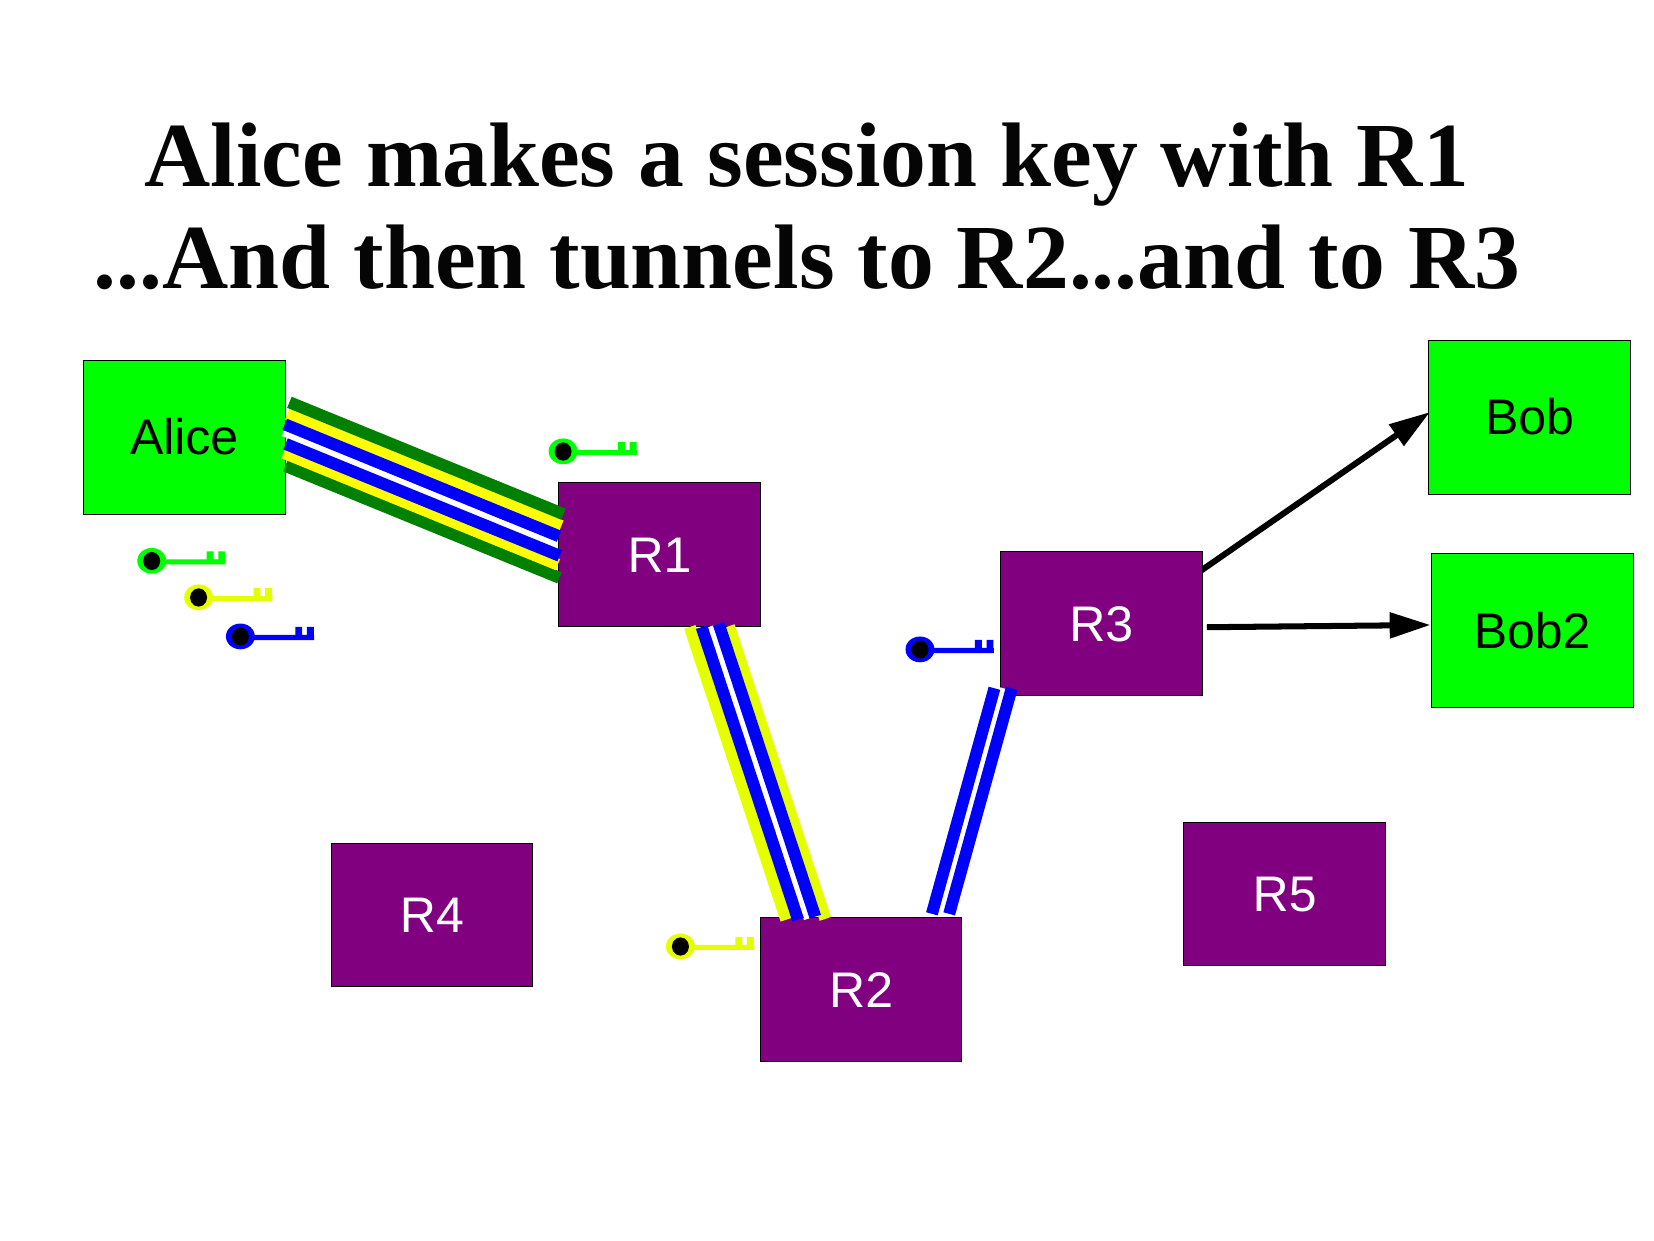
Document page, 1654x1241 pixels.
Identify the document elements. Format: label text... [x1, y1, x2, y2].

text_box R3 [1000, 551, 1203, 696]
text_box R2 [760, 917, 962, 1062]
text_box [548, 438, 637, 465]
text_box [137, 547, 226, 574]
text_box [905, 636, 994, 663]
title Alice makes a session key with R1 ...And then tunnels to R2...and to R3 [82, 39, 1534, 374]
text_box R5 [1183, 822, 1386, 966]
text_box [665, 933, 755, 960]
text_box Alice [83, 360, 286, 515]
text_box [225, 623, 315, 650]
text_box Bob [1428, 340, 1631, 495]
text_box [184, 584, 273, 611]
text_box R4 [331, 843, 533, 987]
text_box Bob2 [1431, 553, 1634, 708]
text_box R1 [558, 482, 761, 627]
